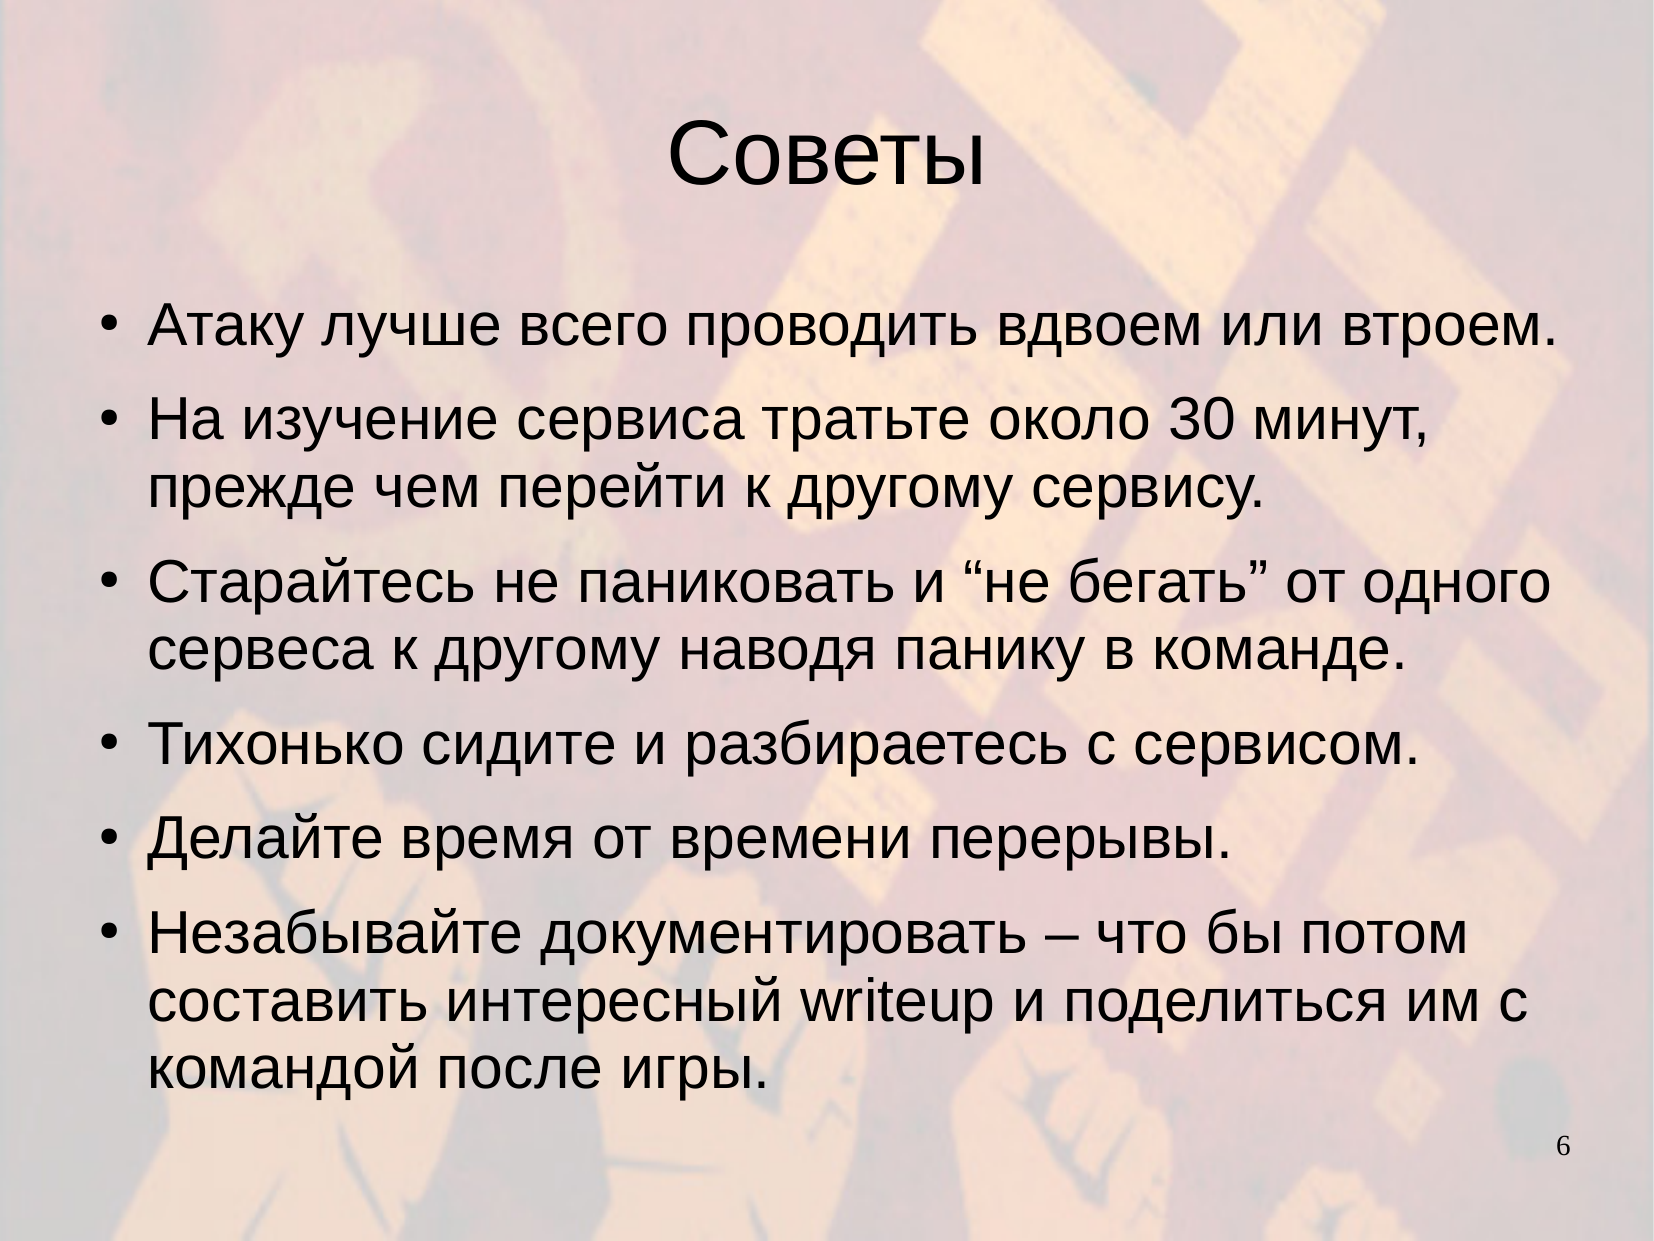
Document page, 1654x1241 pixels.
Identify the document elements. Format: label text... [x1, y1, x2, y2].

list Атаку лучше всего проводить вдвоем или втроем. На изучение сервиса тратьте около 30 минут, прежде чем перейти к другому сервису. Старайтесь не паниковать и “не бегать” от одного сервеса к другому наводя панику в команде. Тихонько сидите и разбираетесь с сервисом. Делайте время от времени перерывы. Незабывайте документировать – что бы потом составить интересный writeup и поделиться им с командой после игры. [82, 290, 1571, 1171]
picture [0, 0, 1654, 1241]
title Советы [82, 49, 1571, 257]
